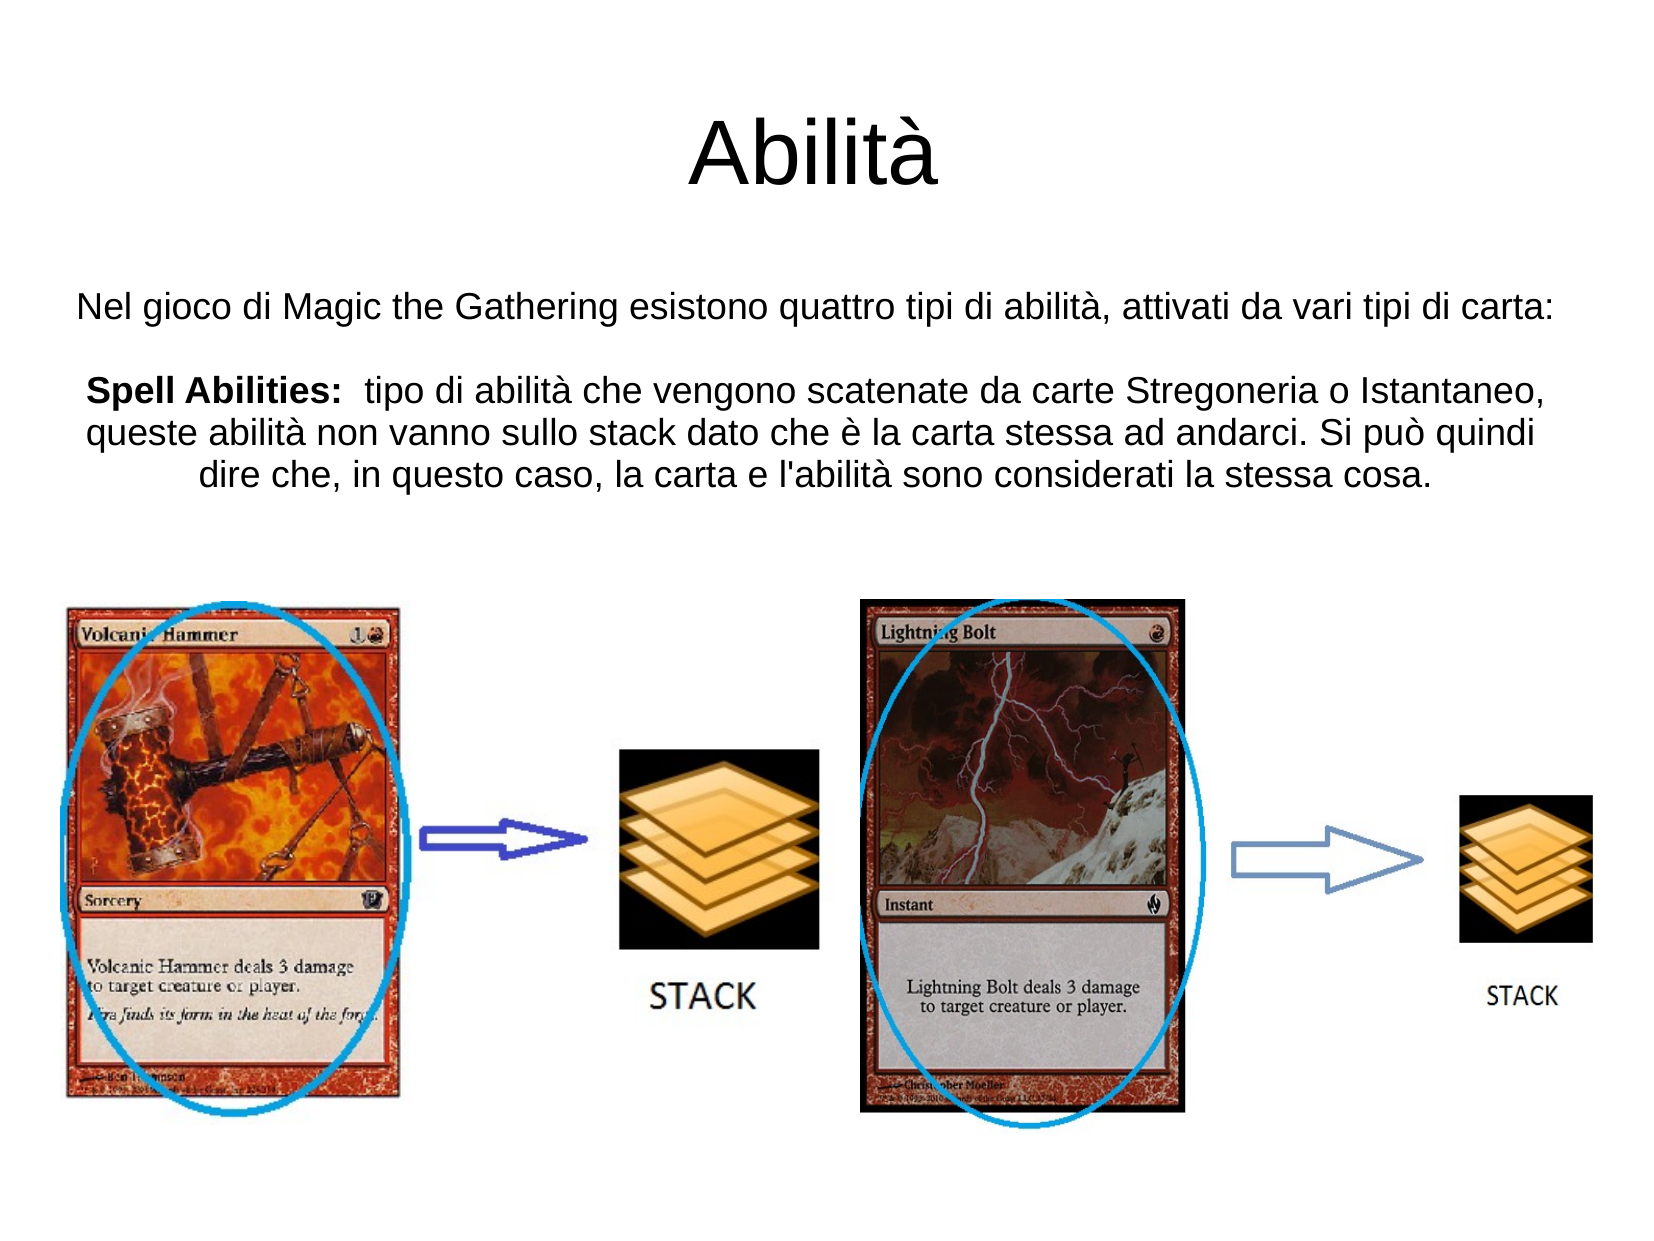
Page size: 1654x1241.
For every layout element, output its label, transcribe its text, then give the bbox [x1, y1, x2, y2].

subtitle Nel gioco di Magic the Gathering esistono quattro tipi di abilità, attivati da vari tipi di carta: Spell Abilities: tipo di abilità che vengono scatenate da carte Stregoneria o Istantaneo, queste abilità non vanno sullo stack dato che è la carta stessa ad andarci. Si può quindi dire che, in questo caso, la carta e l'abilità sono considerati la stessa cosa. [71, 105, 1561, 601]
title Abilità [82, 49, 1571, 257]
picture [60, 601, 220, 806]
picture [60, 599, 1621, 1138]
picture [63, 607, 404, 1111]
